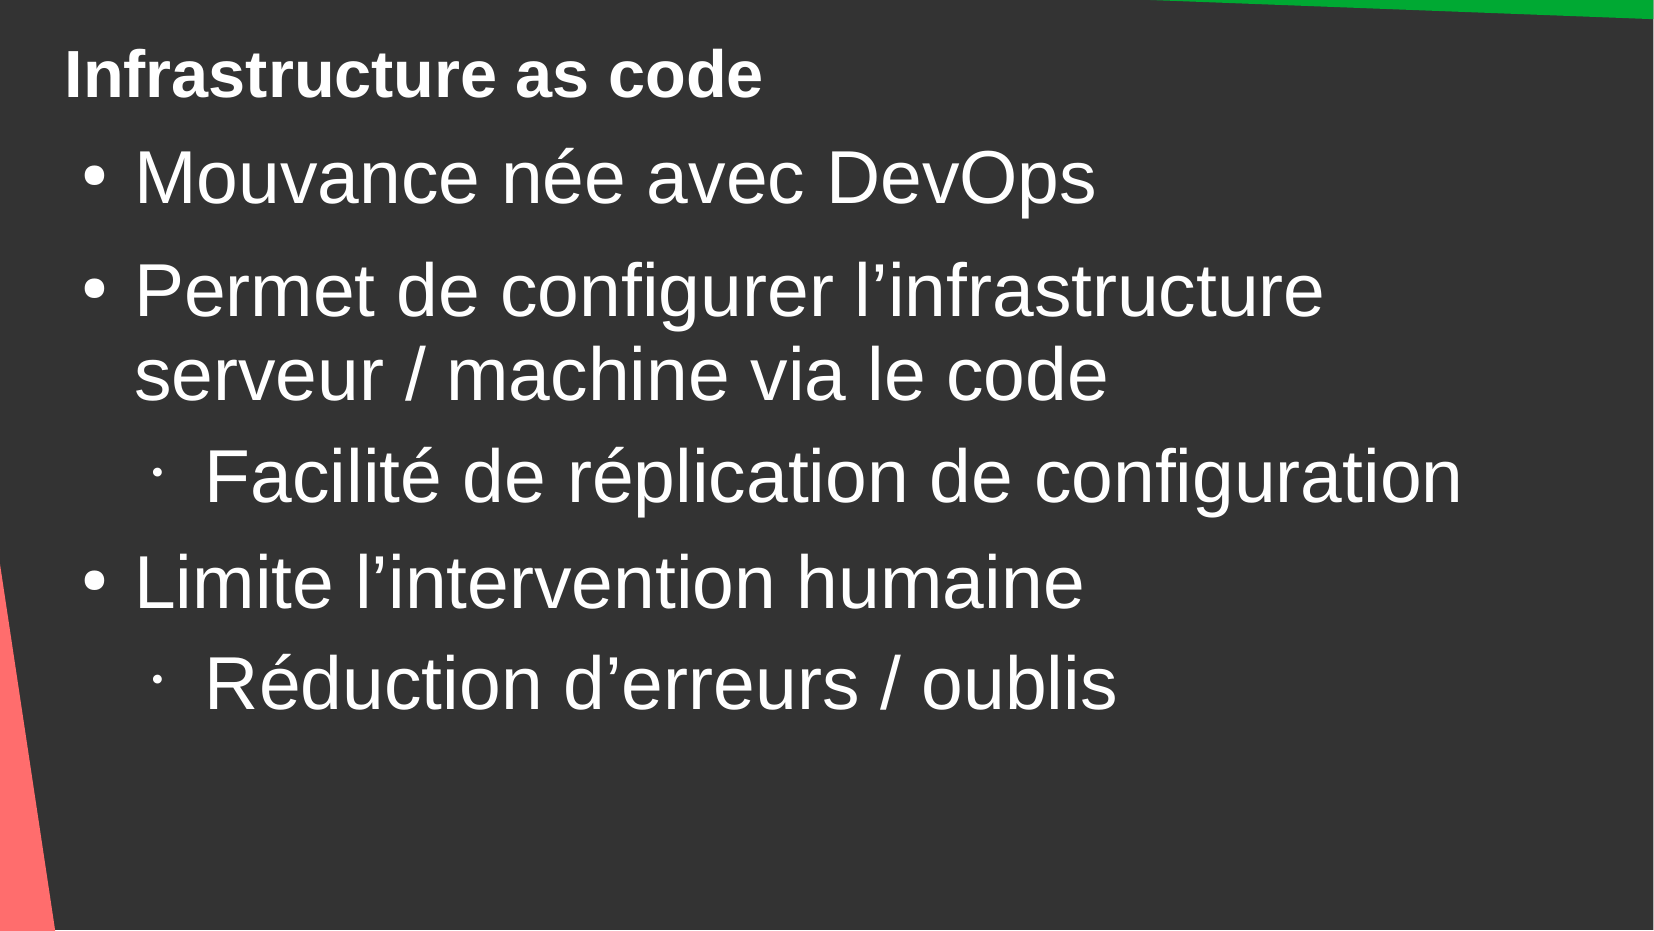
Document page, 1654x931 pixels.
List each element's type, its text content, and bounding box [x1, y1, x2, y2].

text_box [1150, 0, 1654, 20]
list Mouvance née avec DevOps Permet de configurer l’infrastructure serveur / machine via le code Facilité de réplication de configuration Limite l’intervention humaine Réduction d’erreurs / oublis [63, 135, 1542, 768]
title Infrastructure as code [64, 37, 1388, 115]
text_box [0, 564, 56, 931]
